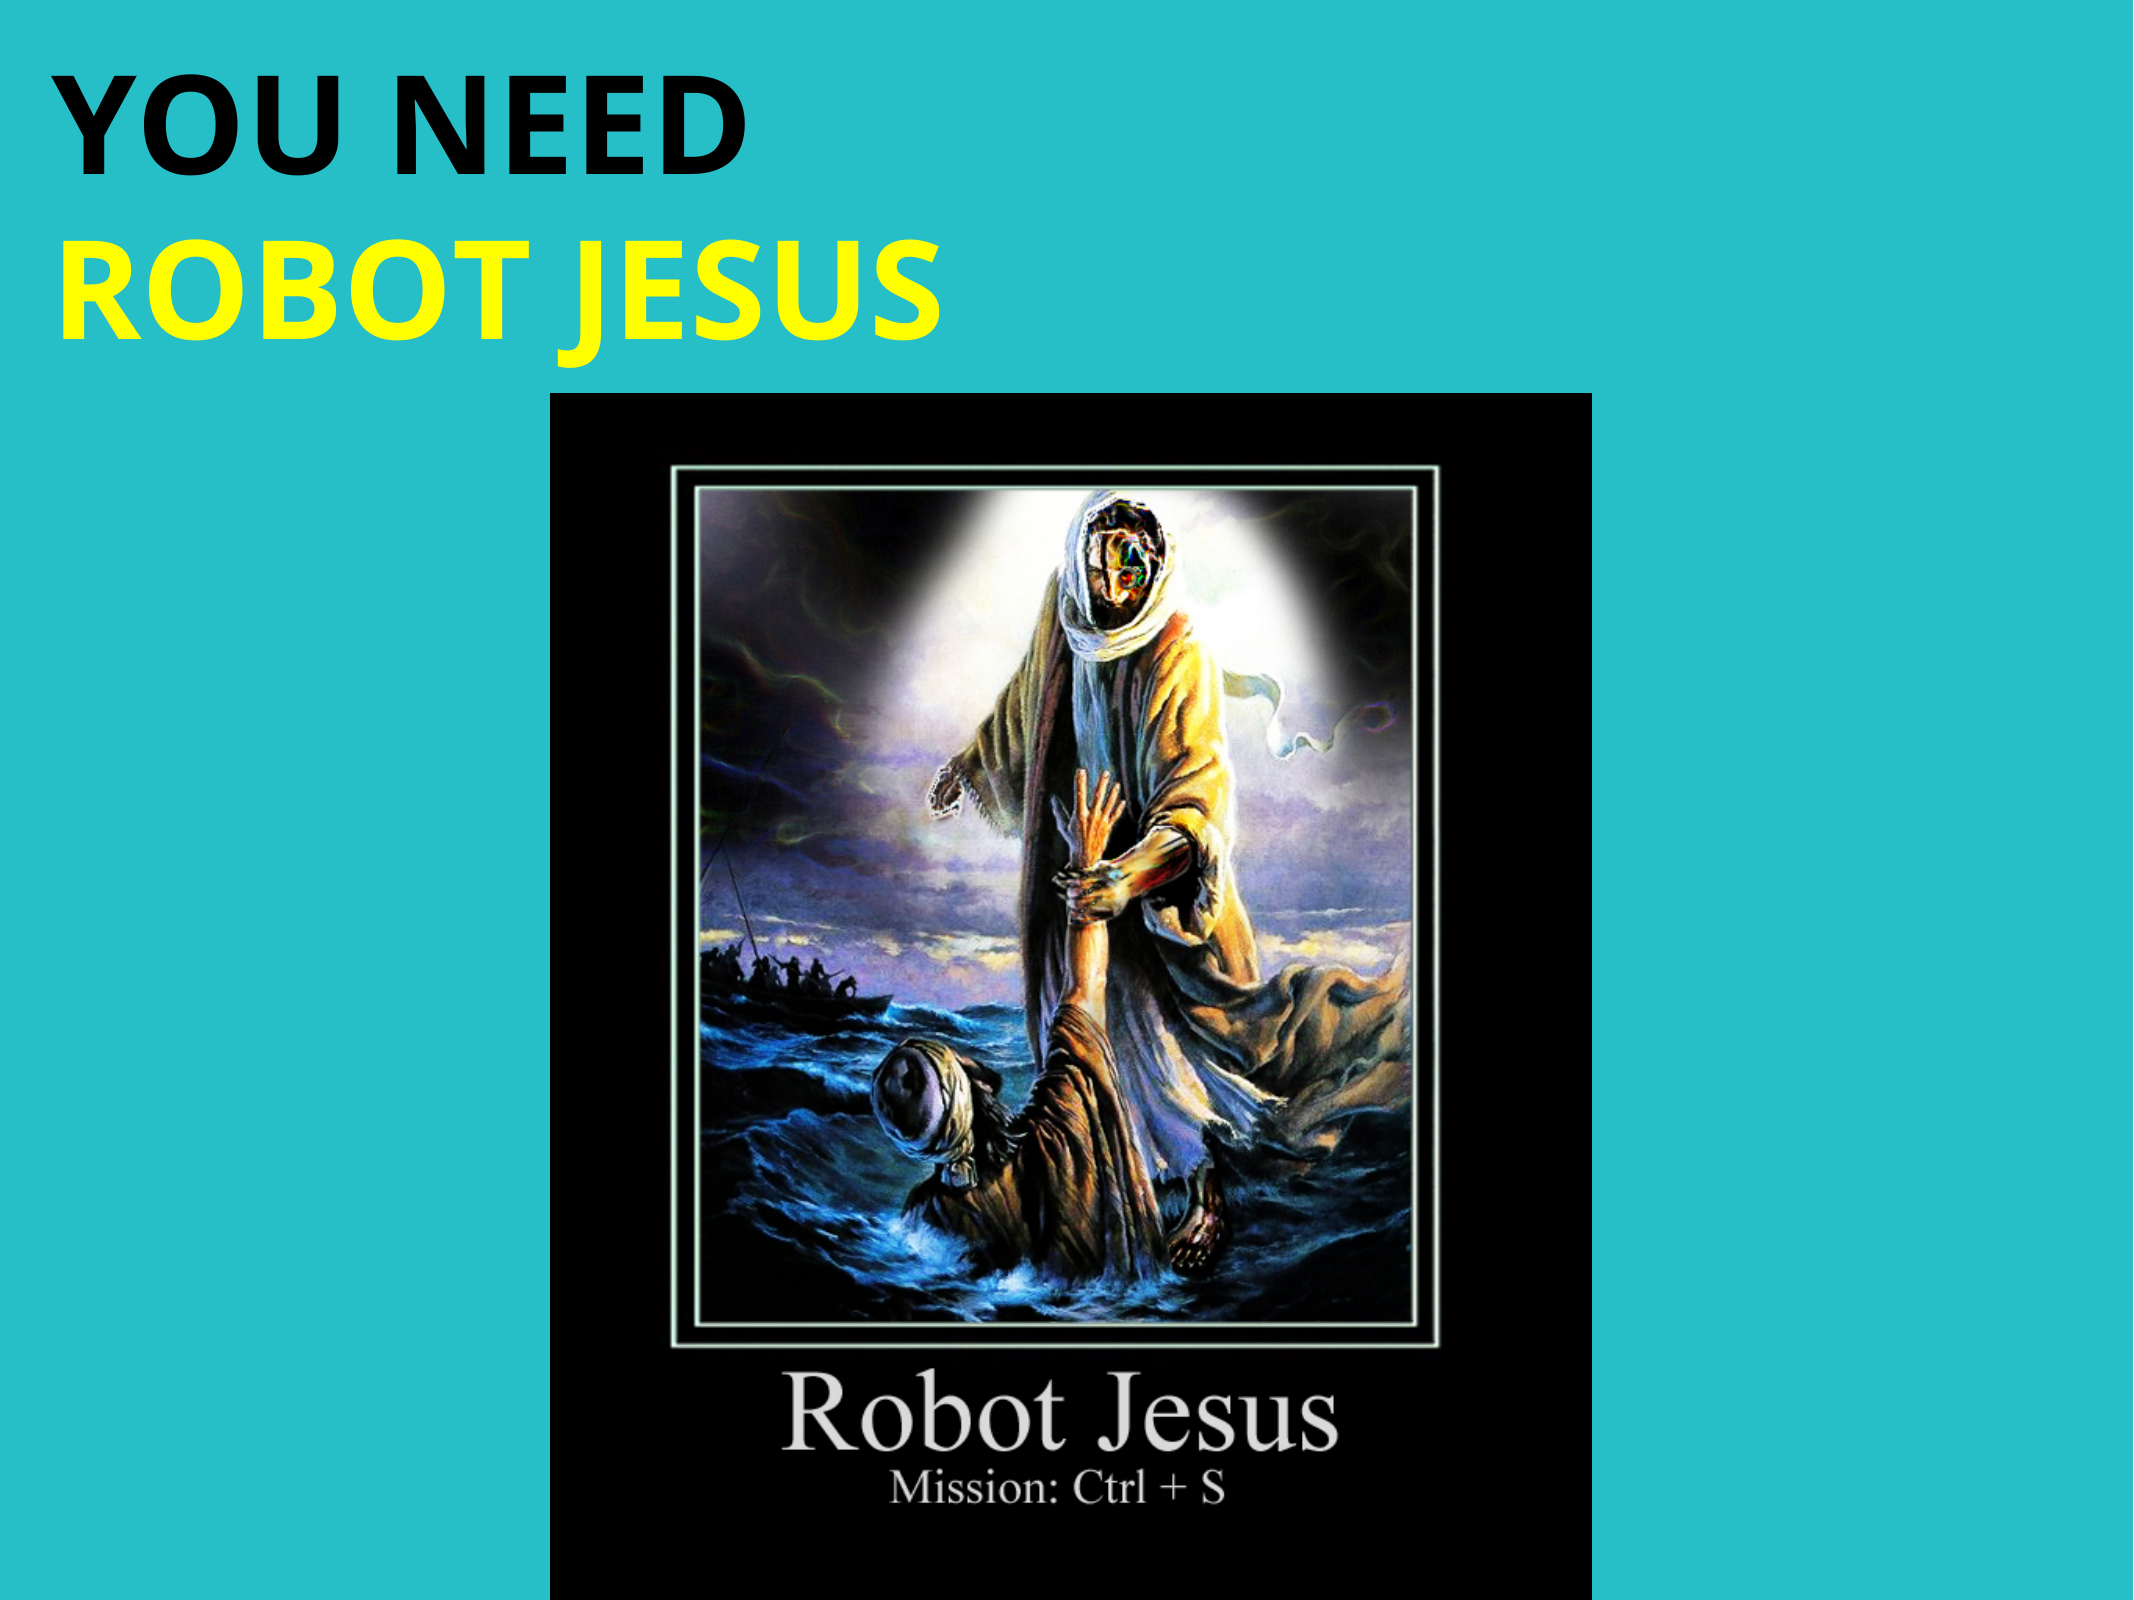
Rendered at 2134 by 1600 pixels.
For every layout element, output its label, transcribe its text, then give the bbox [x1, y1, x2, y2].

text_box YOU NEED ROBOT JESUS [41, 37, 2134, 483]
picture [550, 393, 1592, 1600]
